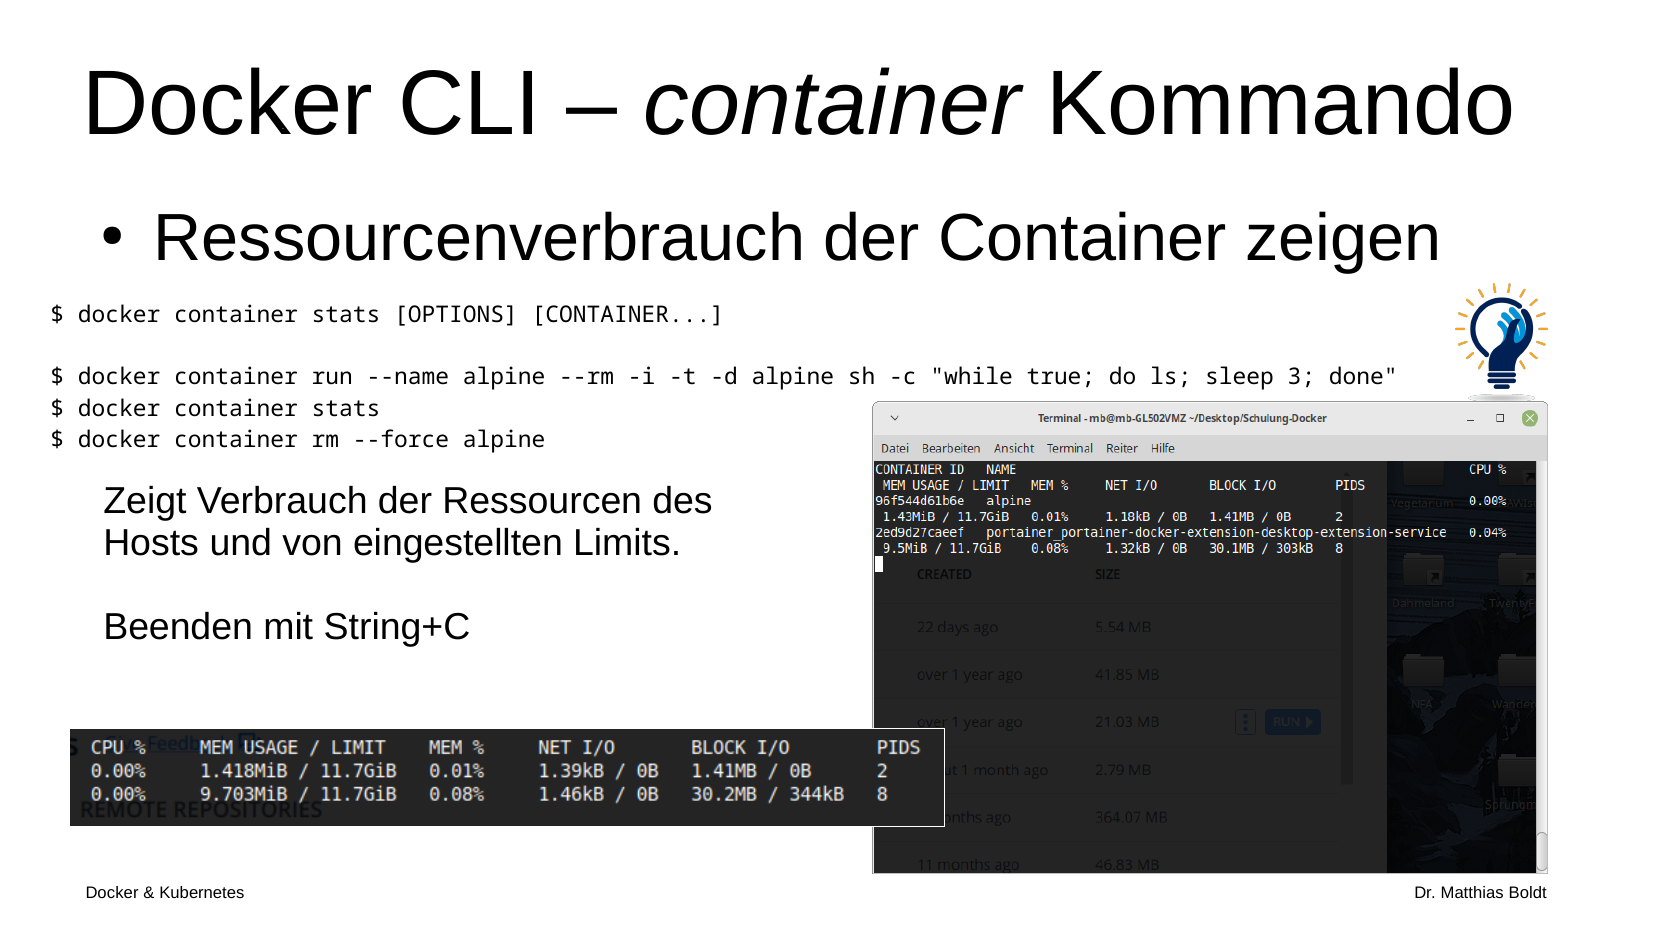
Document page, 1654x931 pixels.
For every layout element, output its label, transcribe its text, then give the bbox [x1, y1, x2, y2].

picture [69, 283, 1548, 875]
text_box Docker & Kubernetes Dr. Matthias Boldt [70, 875, 1563, 910]
text_box $ docker container stats [OPTIONS] [CONTAINER...] $ docker container run --name alpine --rm -i -t -d alpine sh -c "while true; do ls; sleep 3; done" $ docker container stats $ docker container rm --force alpine [35, 290, 1453, 437]
text_box Zeigt Verbrauch der Ressourcen des Hosts und von eingestellten Limits. Beenden mit String+C [88, 472, 780, 698]
title Docker CLI – container Kommando [82, 25, 1571, 181]
list Ressourcenverbrauch der Container zeigen [82, 199, 1571, 378]
